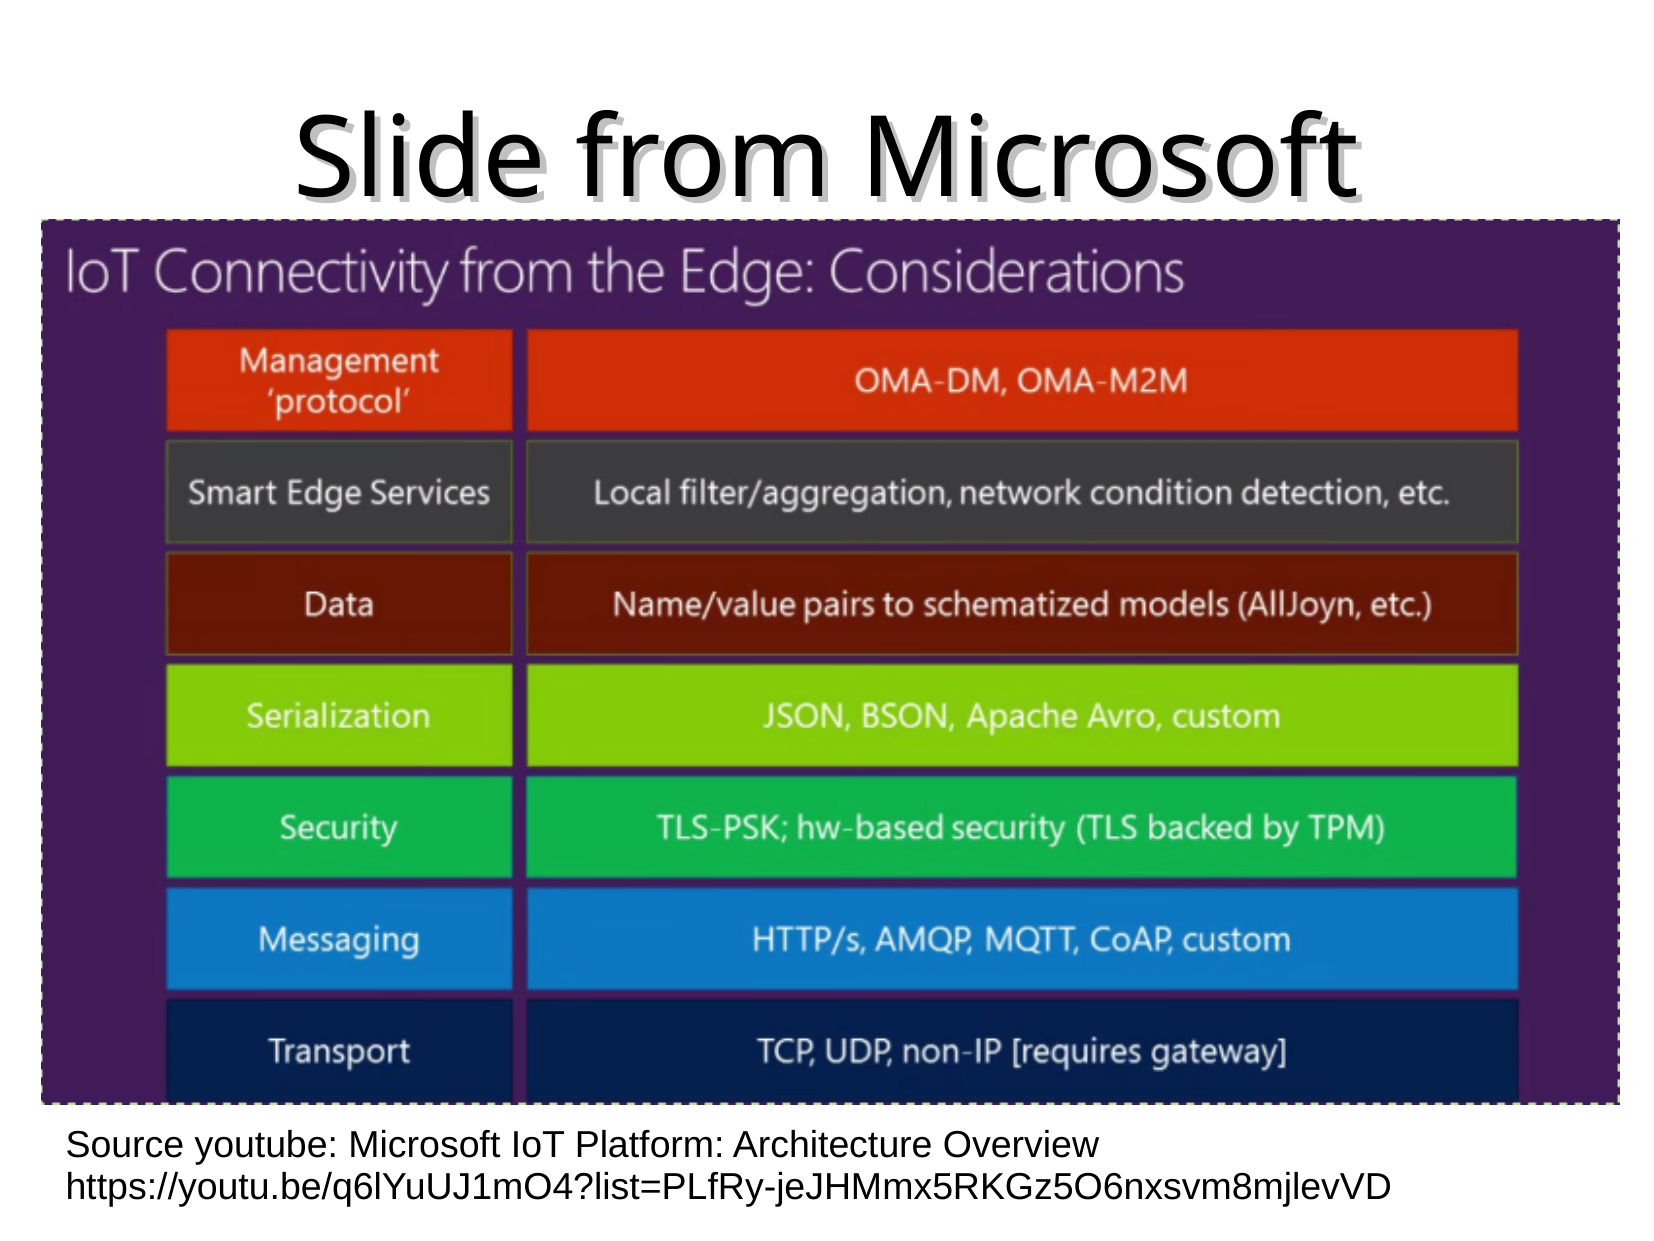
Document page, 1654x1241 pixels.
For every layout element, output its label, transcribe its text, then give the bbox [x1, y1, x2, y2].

picture [41, 219, 1620, 1106]
text_box Source youtube: Microsoft IoT Platform: Architecture Overview https://youtu.be/q6lYuUJ1mO4?list=PLfRy-jeJHMmx5RKGz5O6nxsvm8mjlevVD [50, 1116, 1611, 1216]
title Slide from Microsoft [82, 49, 1571, 219]
